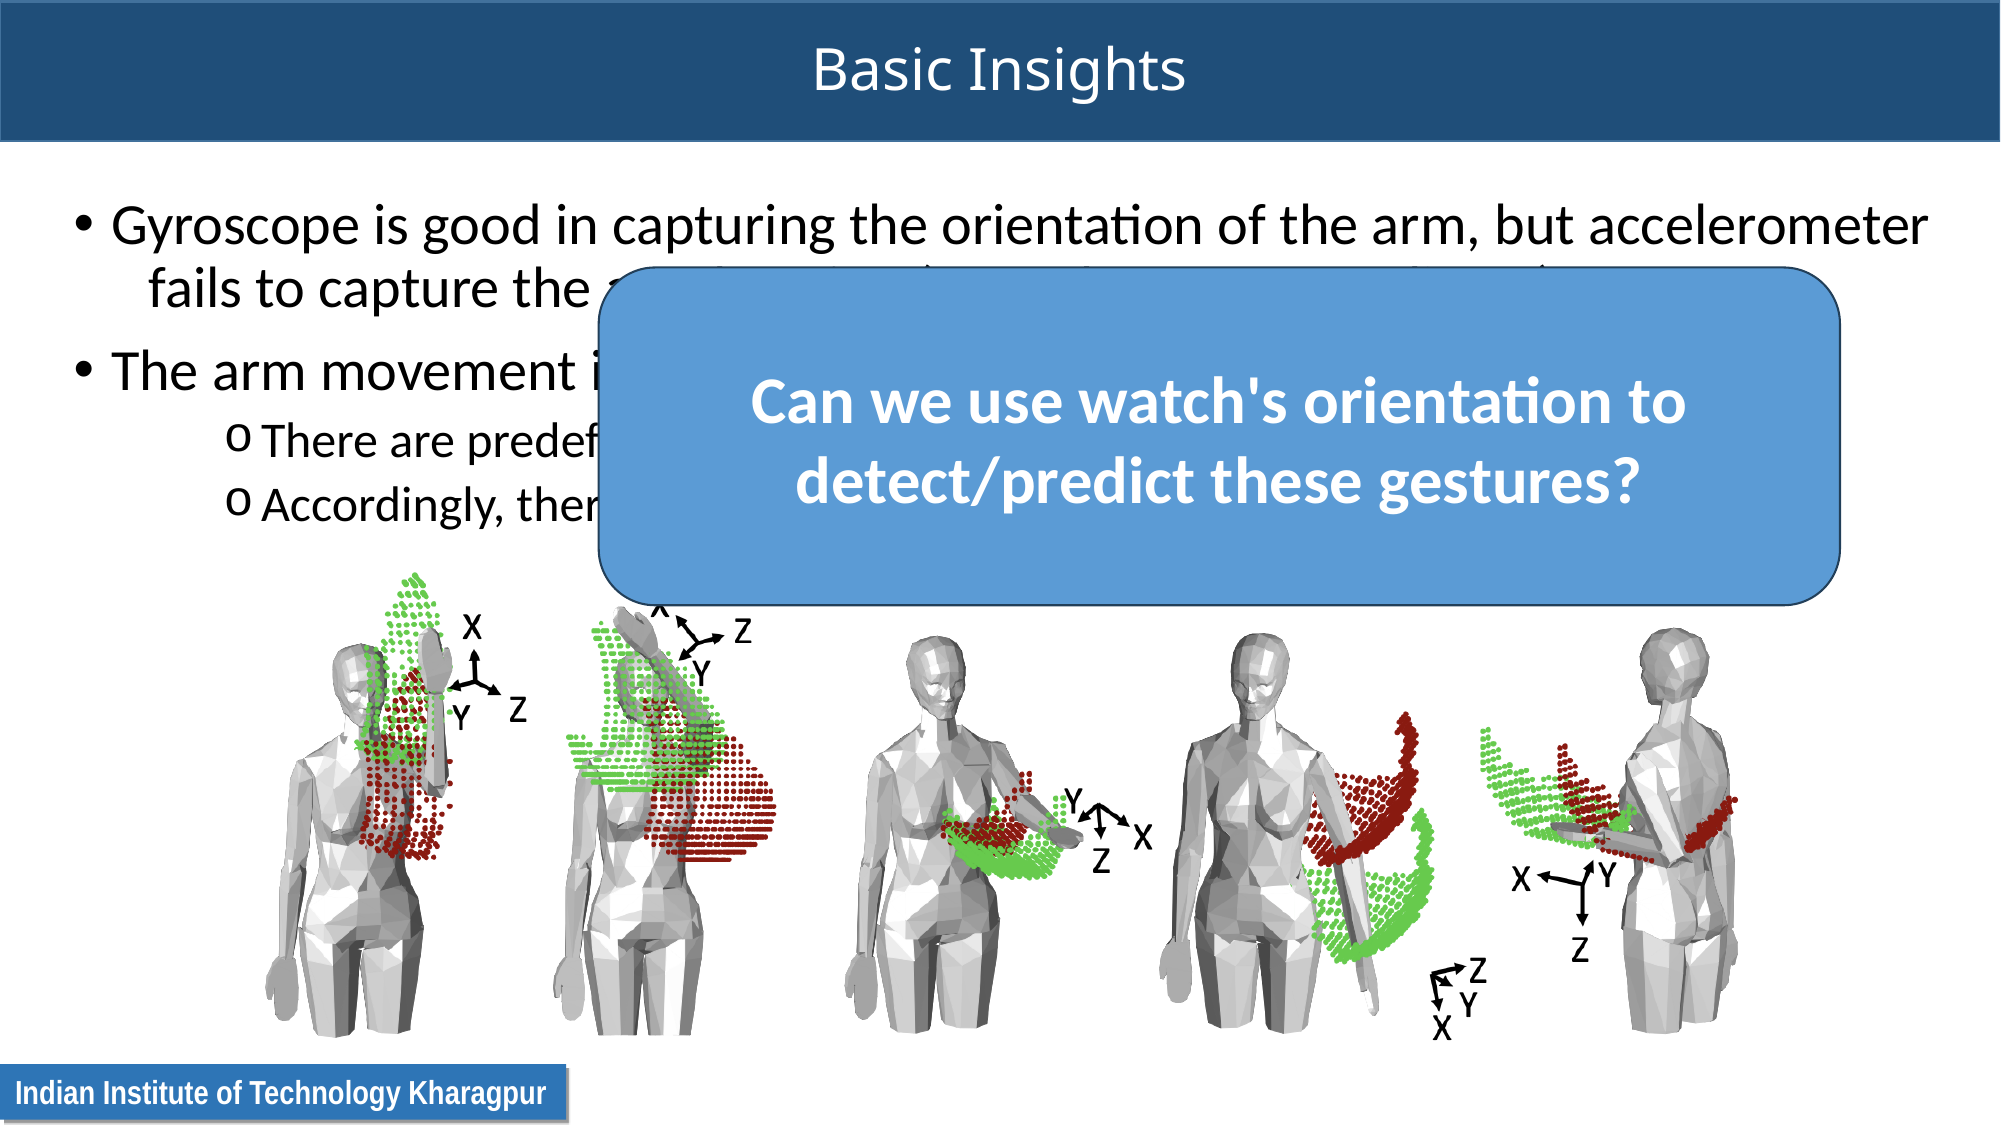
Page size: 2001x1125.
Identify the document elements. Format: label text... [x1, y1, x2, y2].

picture [246, 562, 1766, 1048]
title Basic Insights [0, 1, 2000, 141]
list Gyroscope is good in capturing the orientation of the arm, but accelerometer fails to capture the arm location (as we have seen earlier …) The arm movement is not fully random There are predefined (5) degrees of freedom Accordingly, there can be possible gestures [58, 186, 1954, 1065]
text_box Can we use watch's orientation to detect/predict these gestures? [598, 267, 1840, 606]
